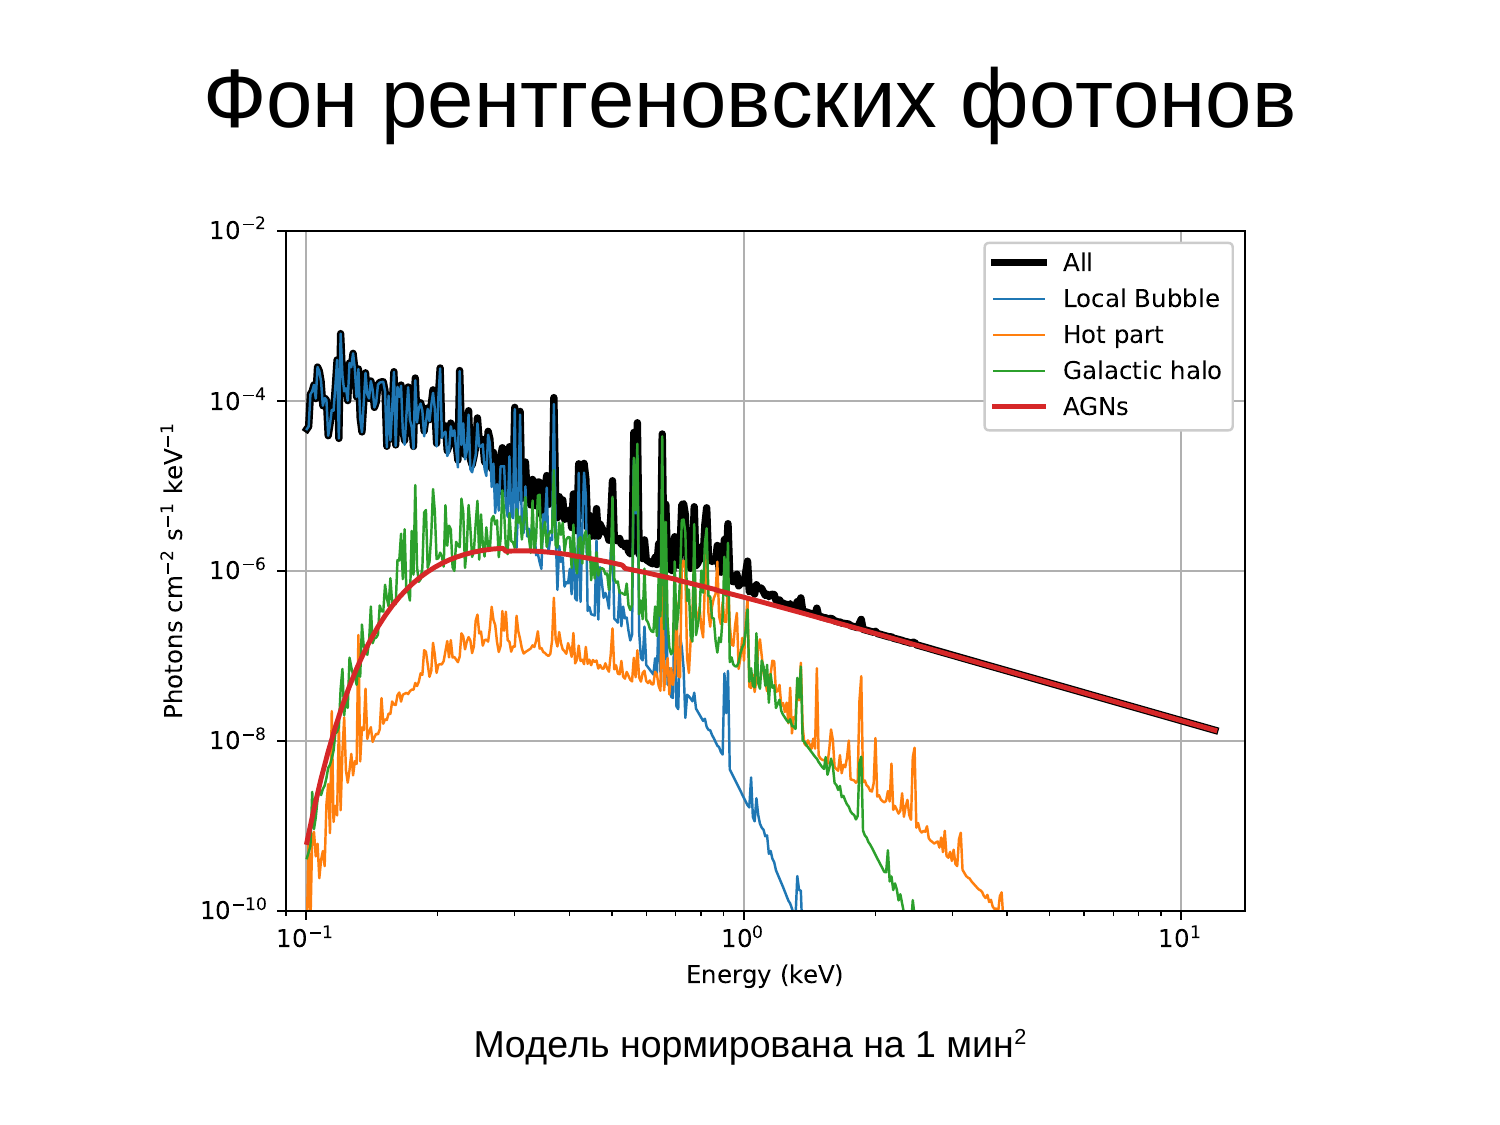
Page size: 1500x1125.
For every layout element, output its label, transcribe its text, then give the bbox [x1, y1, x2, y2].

picture [131, 188, 1369, 1009]
text_box Модель нормирована на 1 мин2 [0, 1012, 1500, 1073]
title Фон рентгеновских фотонов [0, 0, 1500, 188]
